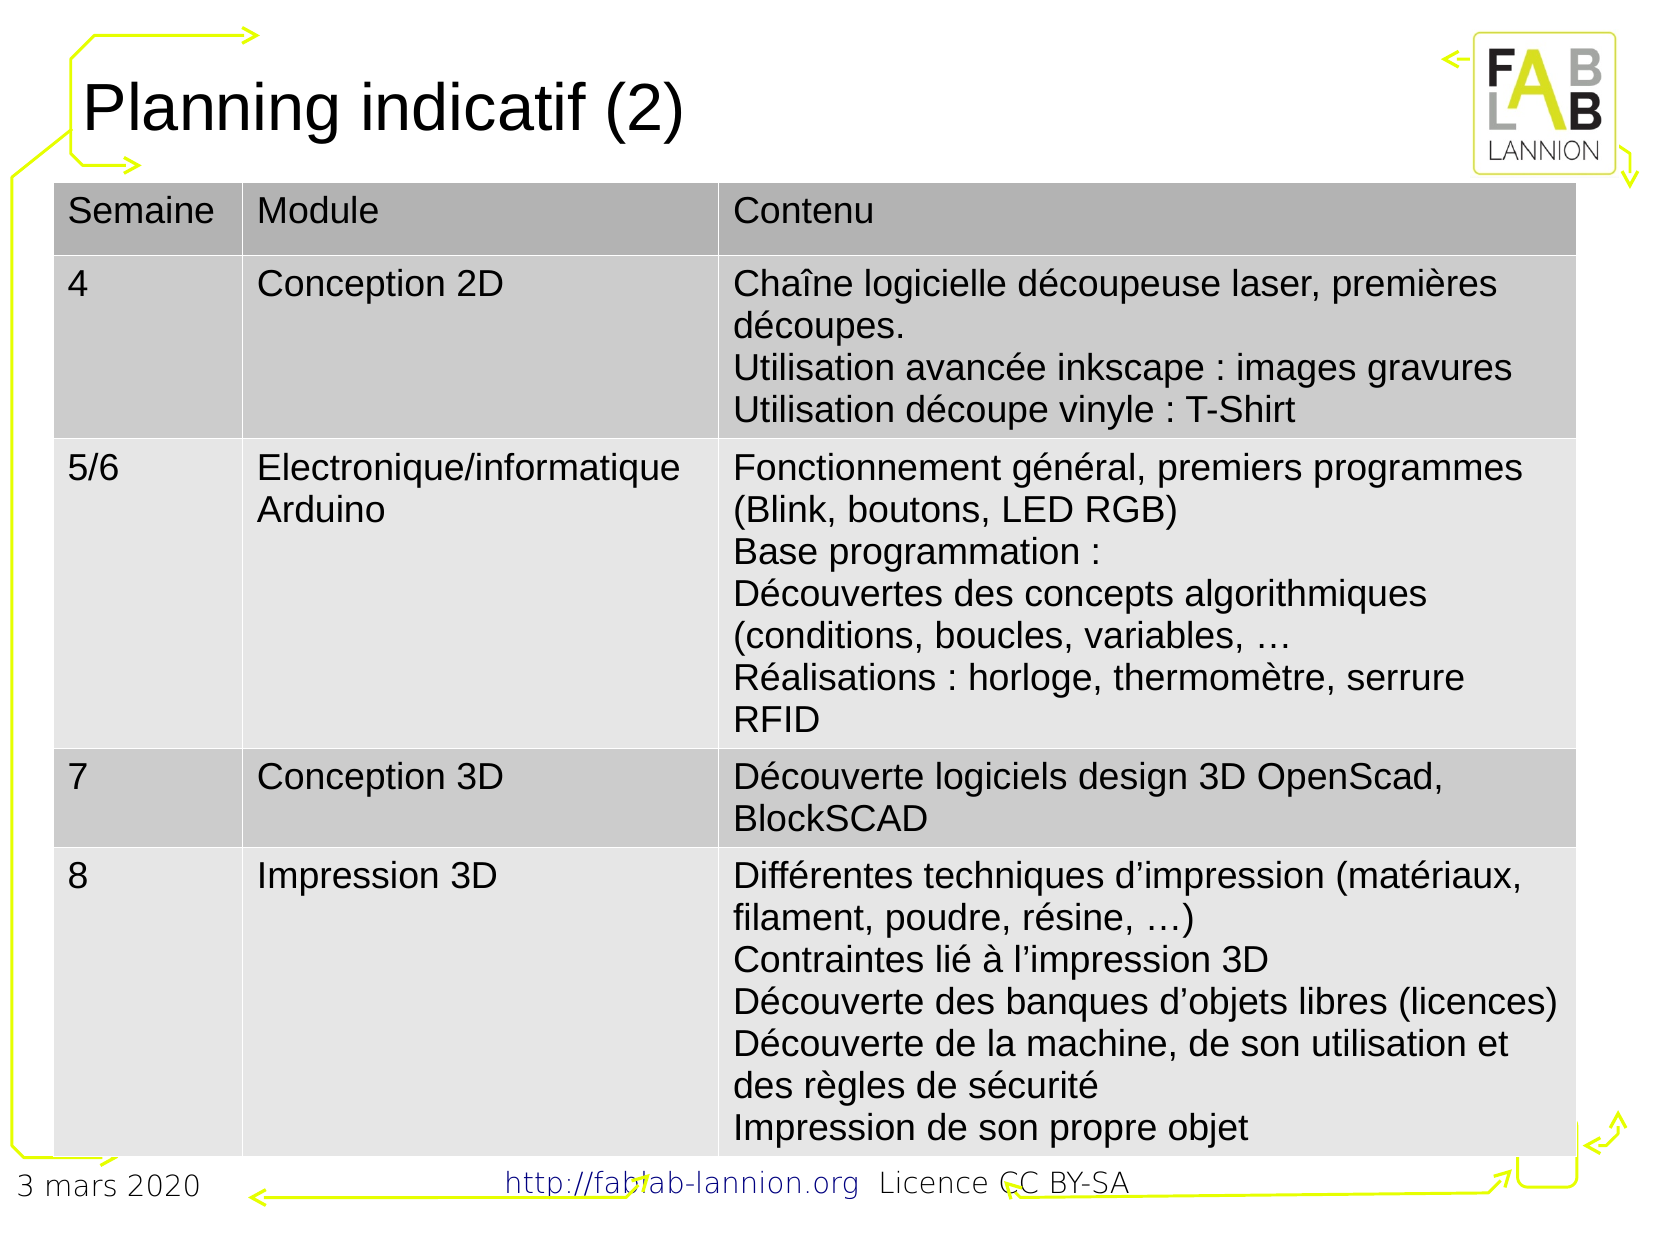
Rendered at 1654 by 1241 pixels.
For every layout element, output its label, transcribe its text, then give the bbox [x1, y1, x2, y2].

table_cell Différentes techniques d’impression (matériaux, filament, poudre, résine, …) Contraintes lié à l’impression 3D Découverte des banques d’objets libres (licences) Découverte de la machine, de son utilisation et des règles de sécurité Impression de son propre objet [719, 848, 1576, 1156]
picture [1470, 29, 1619, 178]
text_box [732, 188, 762, 260]
table_cell Fonctionnement général, premiers programmes (Blink, boutons, LED RGB) Base programmation : Découvertes des concepts algorithmiques (conditions, boucles, variables, … Réalisations : horloge, thermomètre, serrure RFID [719, 439, 1576, 748]
table_cell Chaîne logicielle découpeuse laser, premières découpes. Utilisation avancée inkscape : images gravures Utilisation découpe vinyle : T-Shirt [719, 256, 1576, 438]
table_header Semaine [54, 183, 242, 255]
table_cell Découverte logiciels design 3D OpenScad, BlockSCAD [719, 749, 1576, 847]
table_header Contenu [719, 183, 1576, 255]
title Planning indicatif (2) [82, 49, 1441, 166]
table_header Contenu [764, 205, 775, 221]
table_cell 8 [54, 848, 242, 1156]
table_cell 5/6 [54, 439, 242, 748]
table_header Module [243, 183, 718, 255]
table_cell Impression 3D [243, 848, 718, 1156]
table_cell Electronique/informatique Arduino [243, 439, 718, 748]
table_cell Conception 2D [243, 256, 718, 438]
table_cell 4 [54, 256, 242, 438]
table_cell Conception 3D [243, 749, 718, 847]
table_cell 7 [54, 749, 242, 847]
